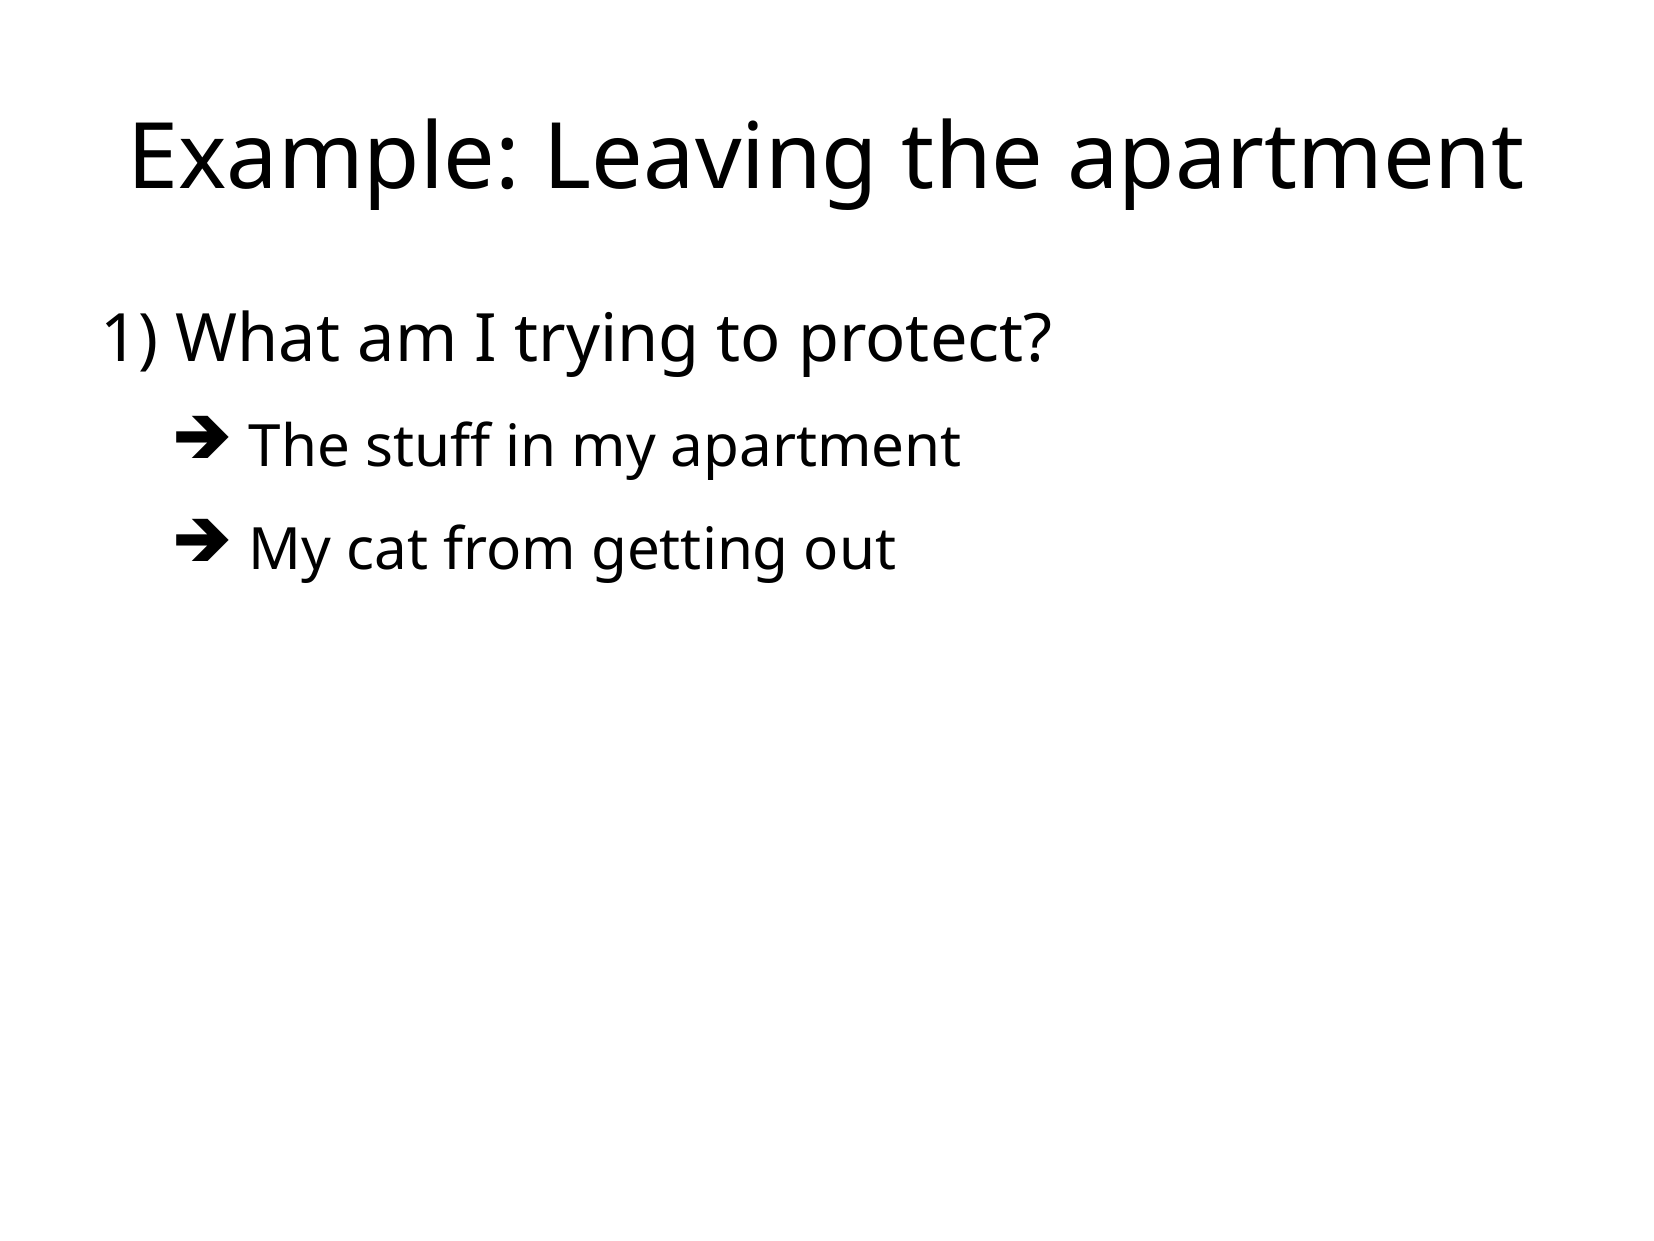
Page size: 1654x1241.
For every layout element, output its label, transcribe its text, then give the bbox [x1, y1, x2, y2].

title Example: Leaving the apartment [82, 49, 1571, 257]
list What am I trying to protect? The stuff in my apartment My cat from getting out [82, 290, 1571, 1010]
